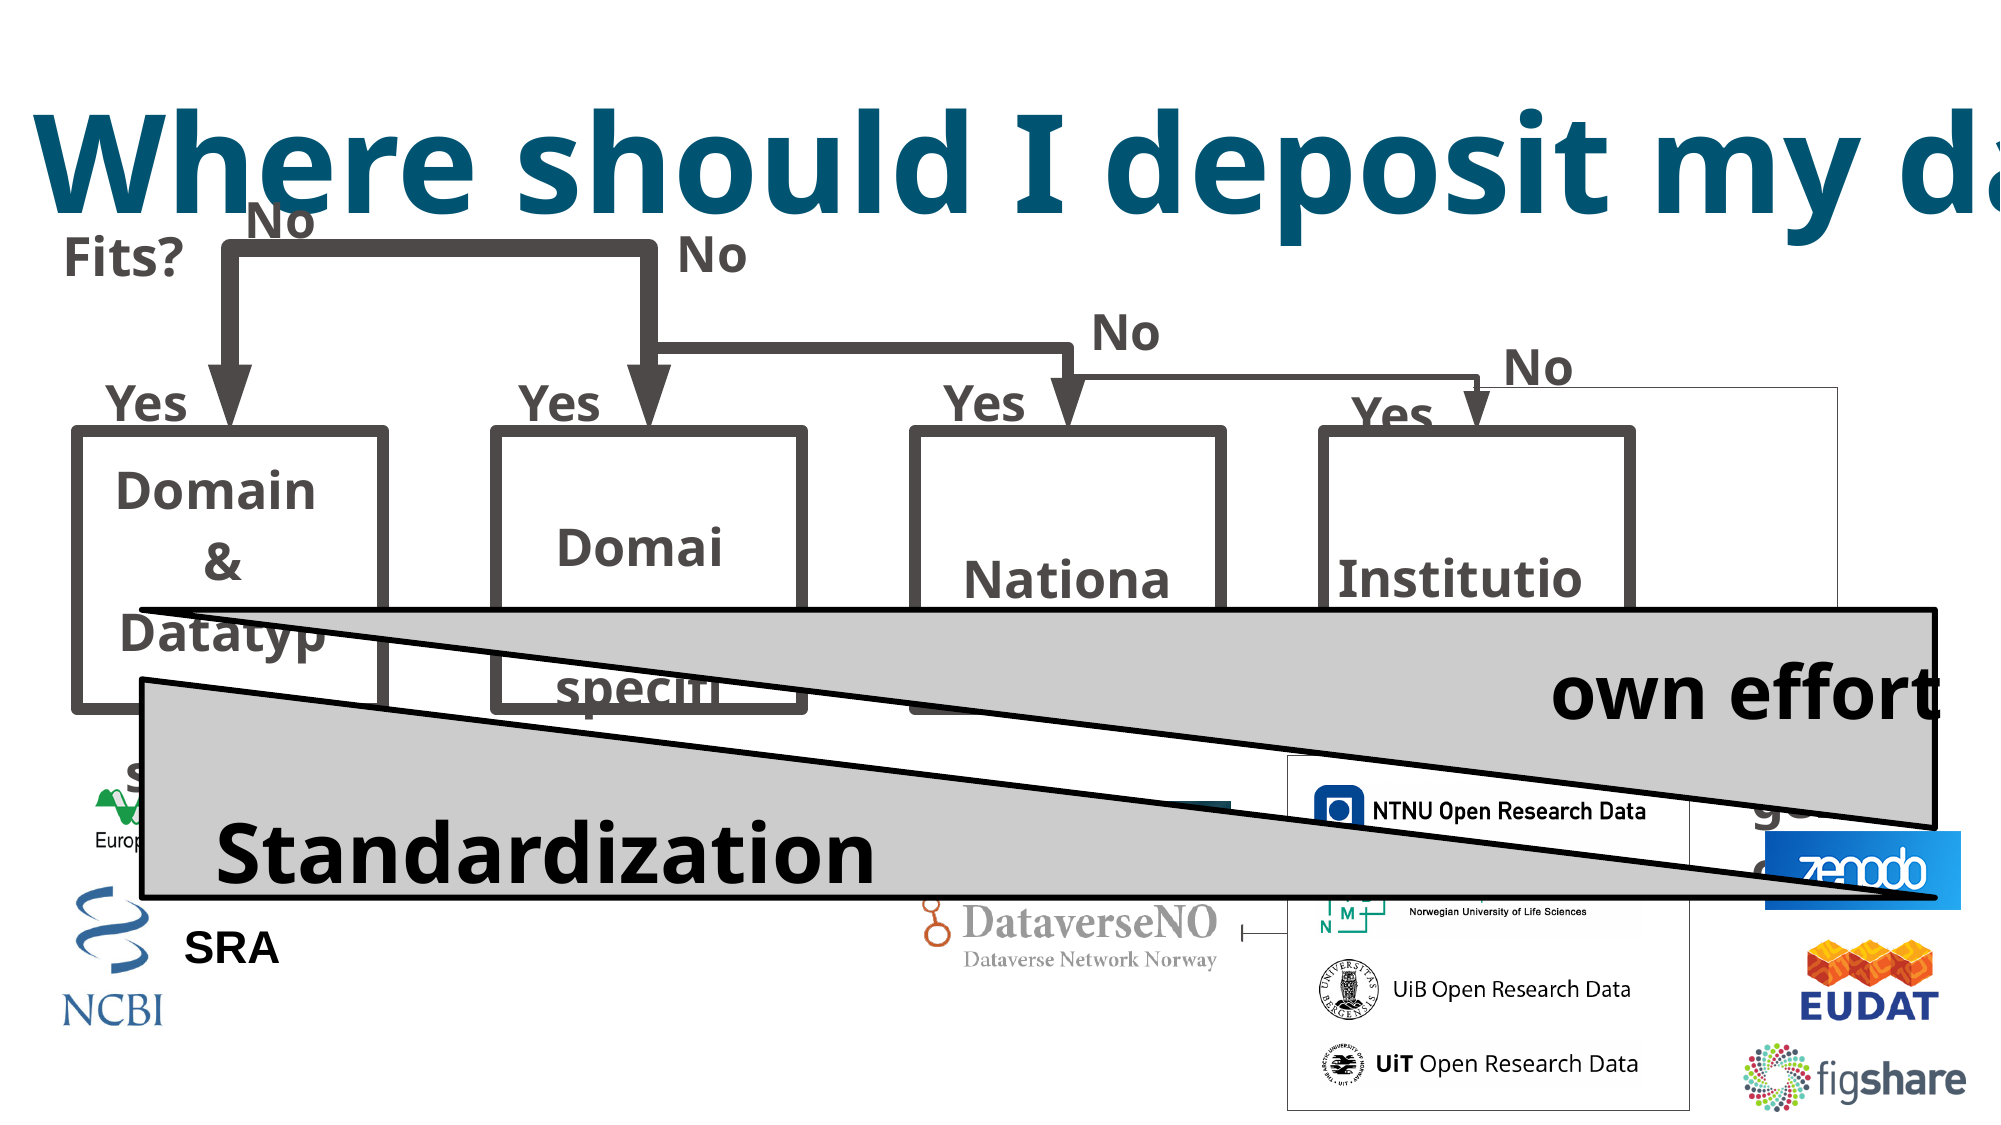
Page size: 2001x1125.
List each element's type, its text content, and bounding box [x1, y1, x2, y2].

picture [1150, 801, 1231, 811]
text_box No [1075, 289, 1170, 355]
picture [46, 879, 178, 1032]
text_box Yes [929, 360, 1034, 426]
text_box SRA [169, 914, 296, 981]
text_box Domain & Datatype specific [99, 446, 361, 694]
text_box No [1488, 324, 1583, 390]
picture [909, 898, 1241, 987]
text_box [141, 609, 1935, 829]
text_box own effort [1535, 631, 1918, 722]
picture [1310, 779, 1650, 857]
text_box Domain specific [540, 503, 758, 609]
picture [1319, 953, 1640, 1025]
text_box Yes [1336, 372, 1441, 438]
text_box Fits? [47, 211, 187, 281]
text_box Yes [503, 360, 609, 426]
picture [88, 779, 141, 855]
text_box [141, 679, 1935, 898]
text_box Yes [90, 360, 195, 426]
picture [1316, 898, 1643, 939]
picture [1319, 1039, 1641, 1090]
picture [1799, 936, 1940, 1022]
text_box [1928, 686, 1935, 711]
picture [1742, 1042, 1967, 1113]
text_box No [661, 211, 756, 277]
text_box Institutional [1323, 534, 1630, 606]
text_box National [947, 535, 1189, 603]
text_box Where should I deposit my data? [18, 59, 1982, 212]
text_box No [229, 177, 324, 243]
text_box generic [1736, 755, 1938, 875]
text_box Standardization [200, 787, 828, 886]
picture [1765, 831, 1961, 910]
